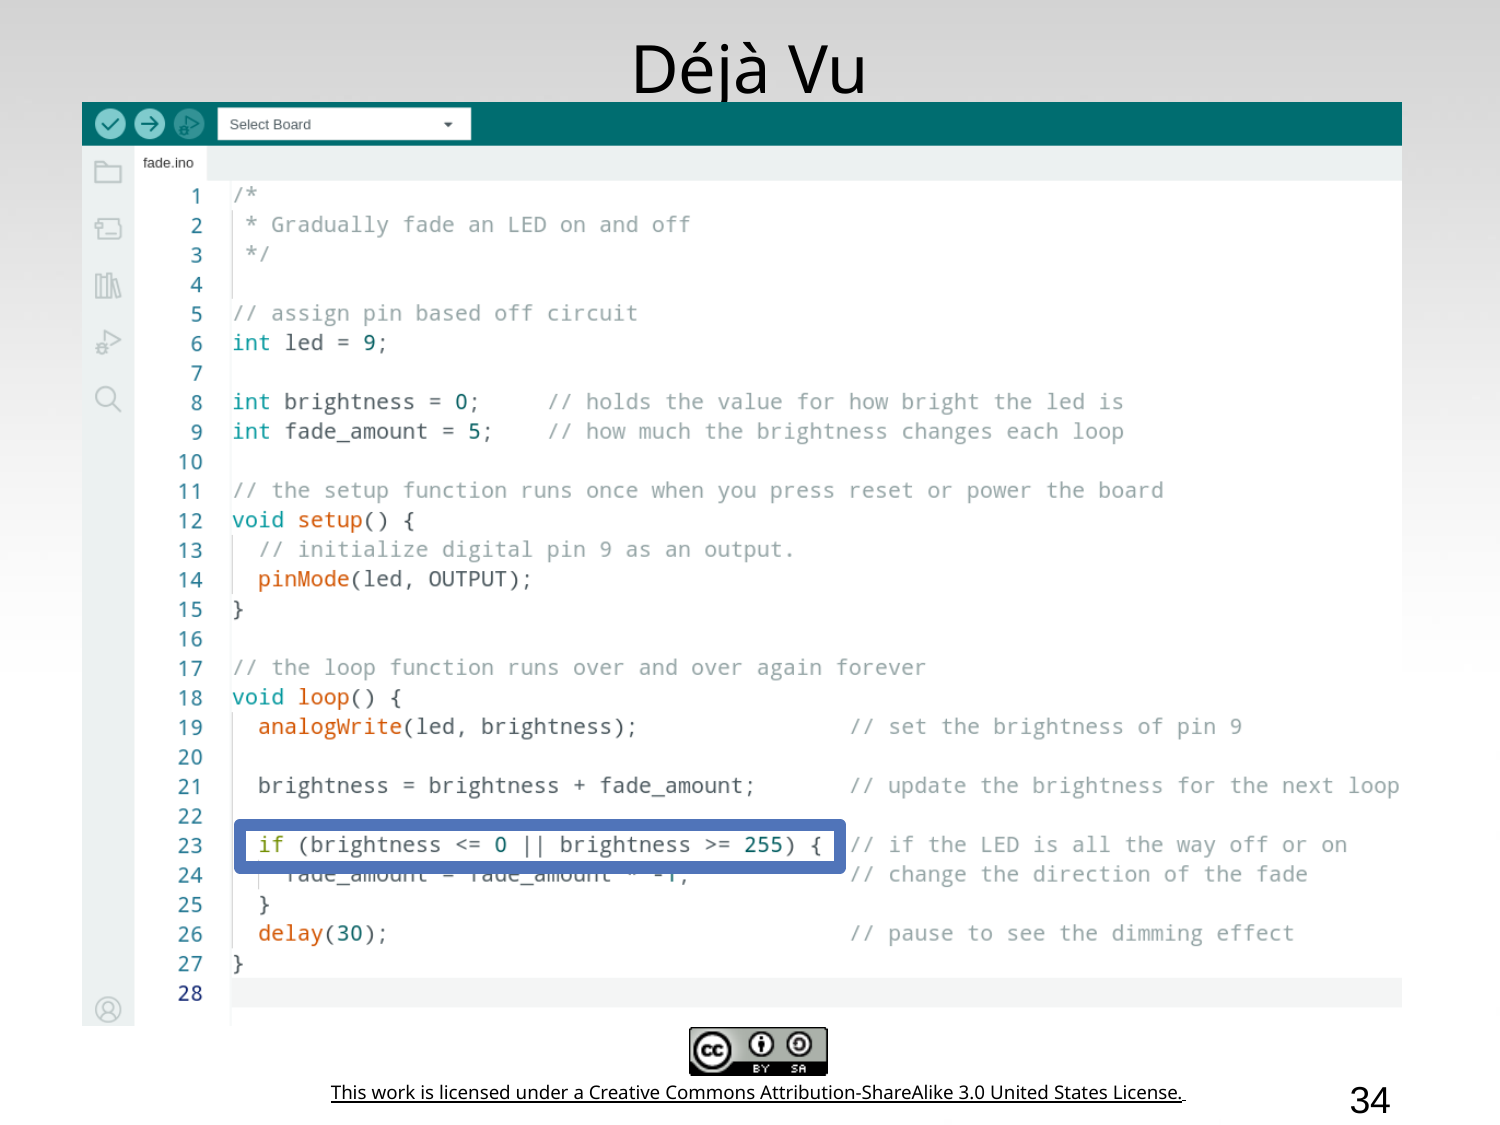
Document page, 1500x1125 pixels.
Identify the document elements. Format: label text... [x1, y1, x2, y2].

title Déjà Vu [112, 0, 1388, 102]
picture [0, 0, 1500, 1125]
